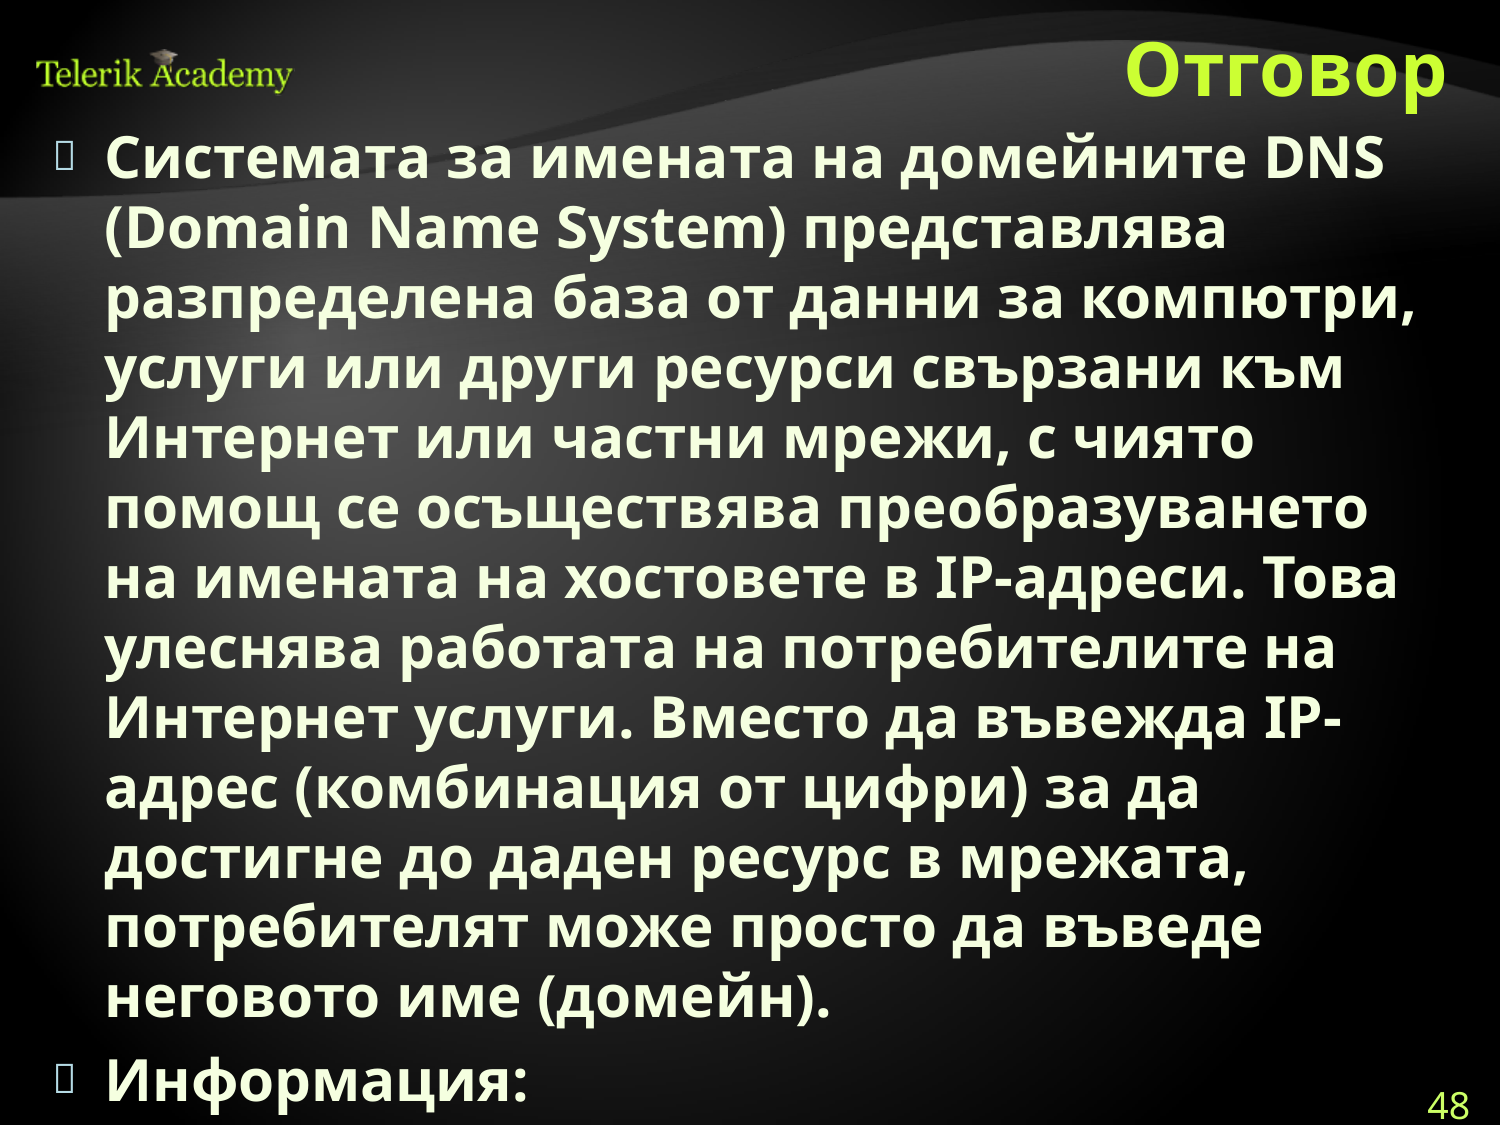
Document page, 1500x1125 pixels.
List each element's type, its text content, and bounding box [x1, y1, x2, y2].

slide_number <number> [1412, 1074, 1488, 1113]
list Системата за имената на домейните DNS (Domain Name System) представлява разпределена база от данни за компютри, услуги или други ресурси свързани към Интернет или частни мрежи, с чиято помощ се осъществява преобразуването на имената на хостовете в IP-адреси. Това улеснява работата на потребителите на Интернет услуги. Вместо да въвежда IP-адрес (комбинация от цифри) за да достигне до даден ресурс в мрежата, потребителят може просто да въведе неговото име (домейн). Информация: http://bg.wikipedia.org/wiki/Domain_Name_System [37, 112, 1463, 1063]
title Отговор [300, 12, 1463, 112]
picture [0, 0, 1500, 1125]
